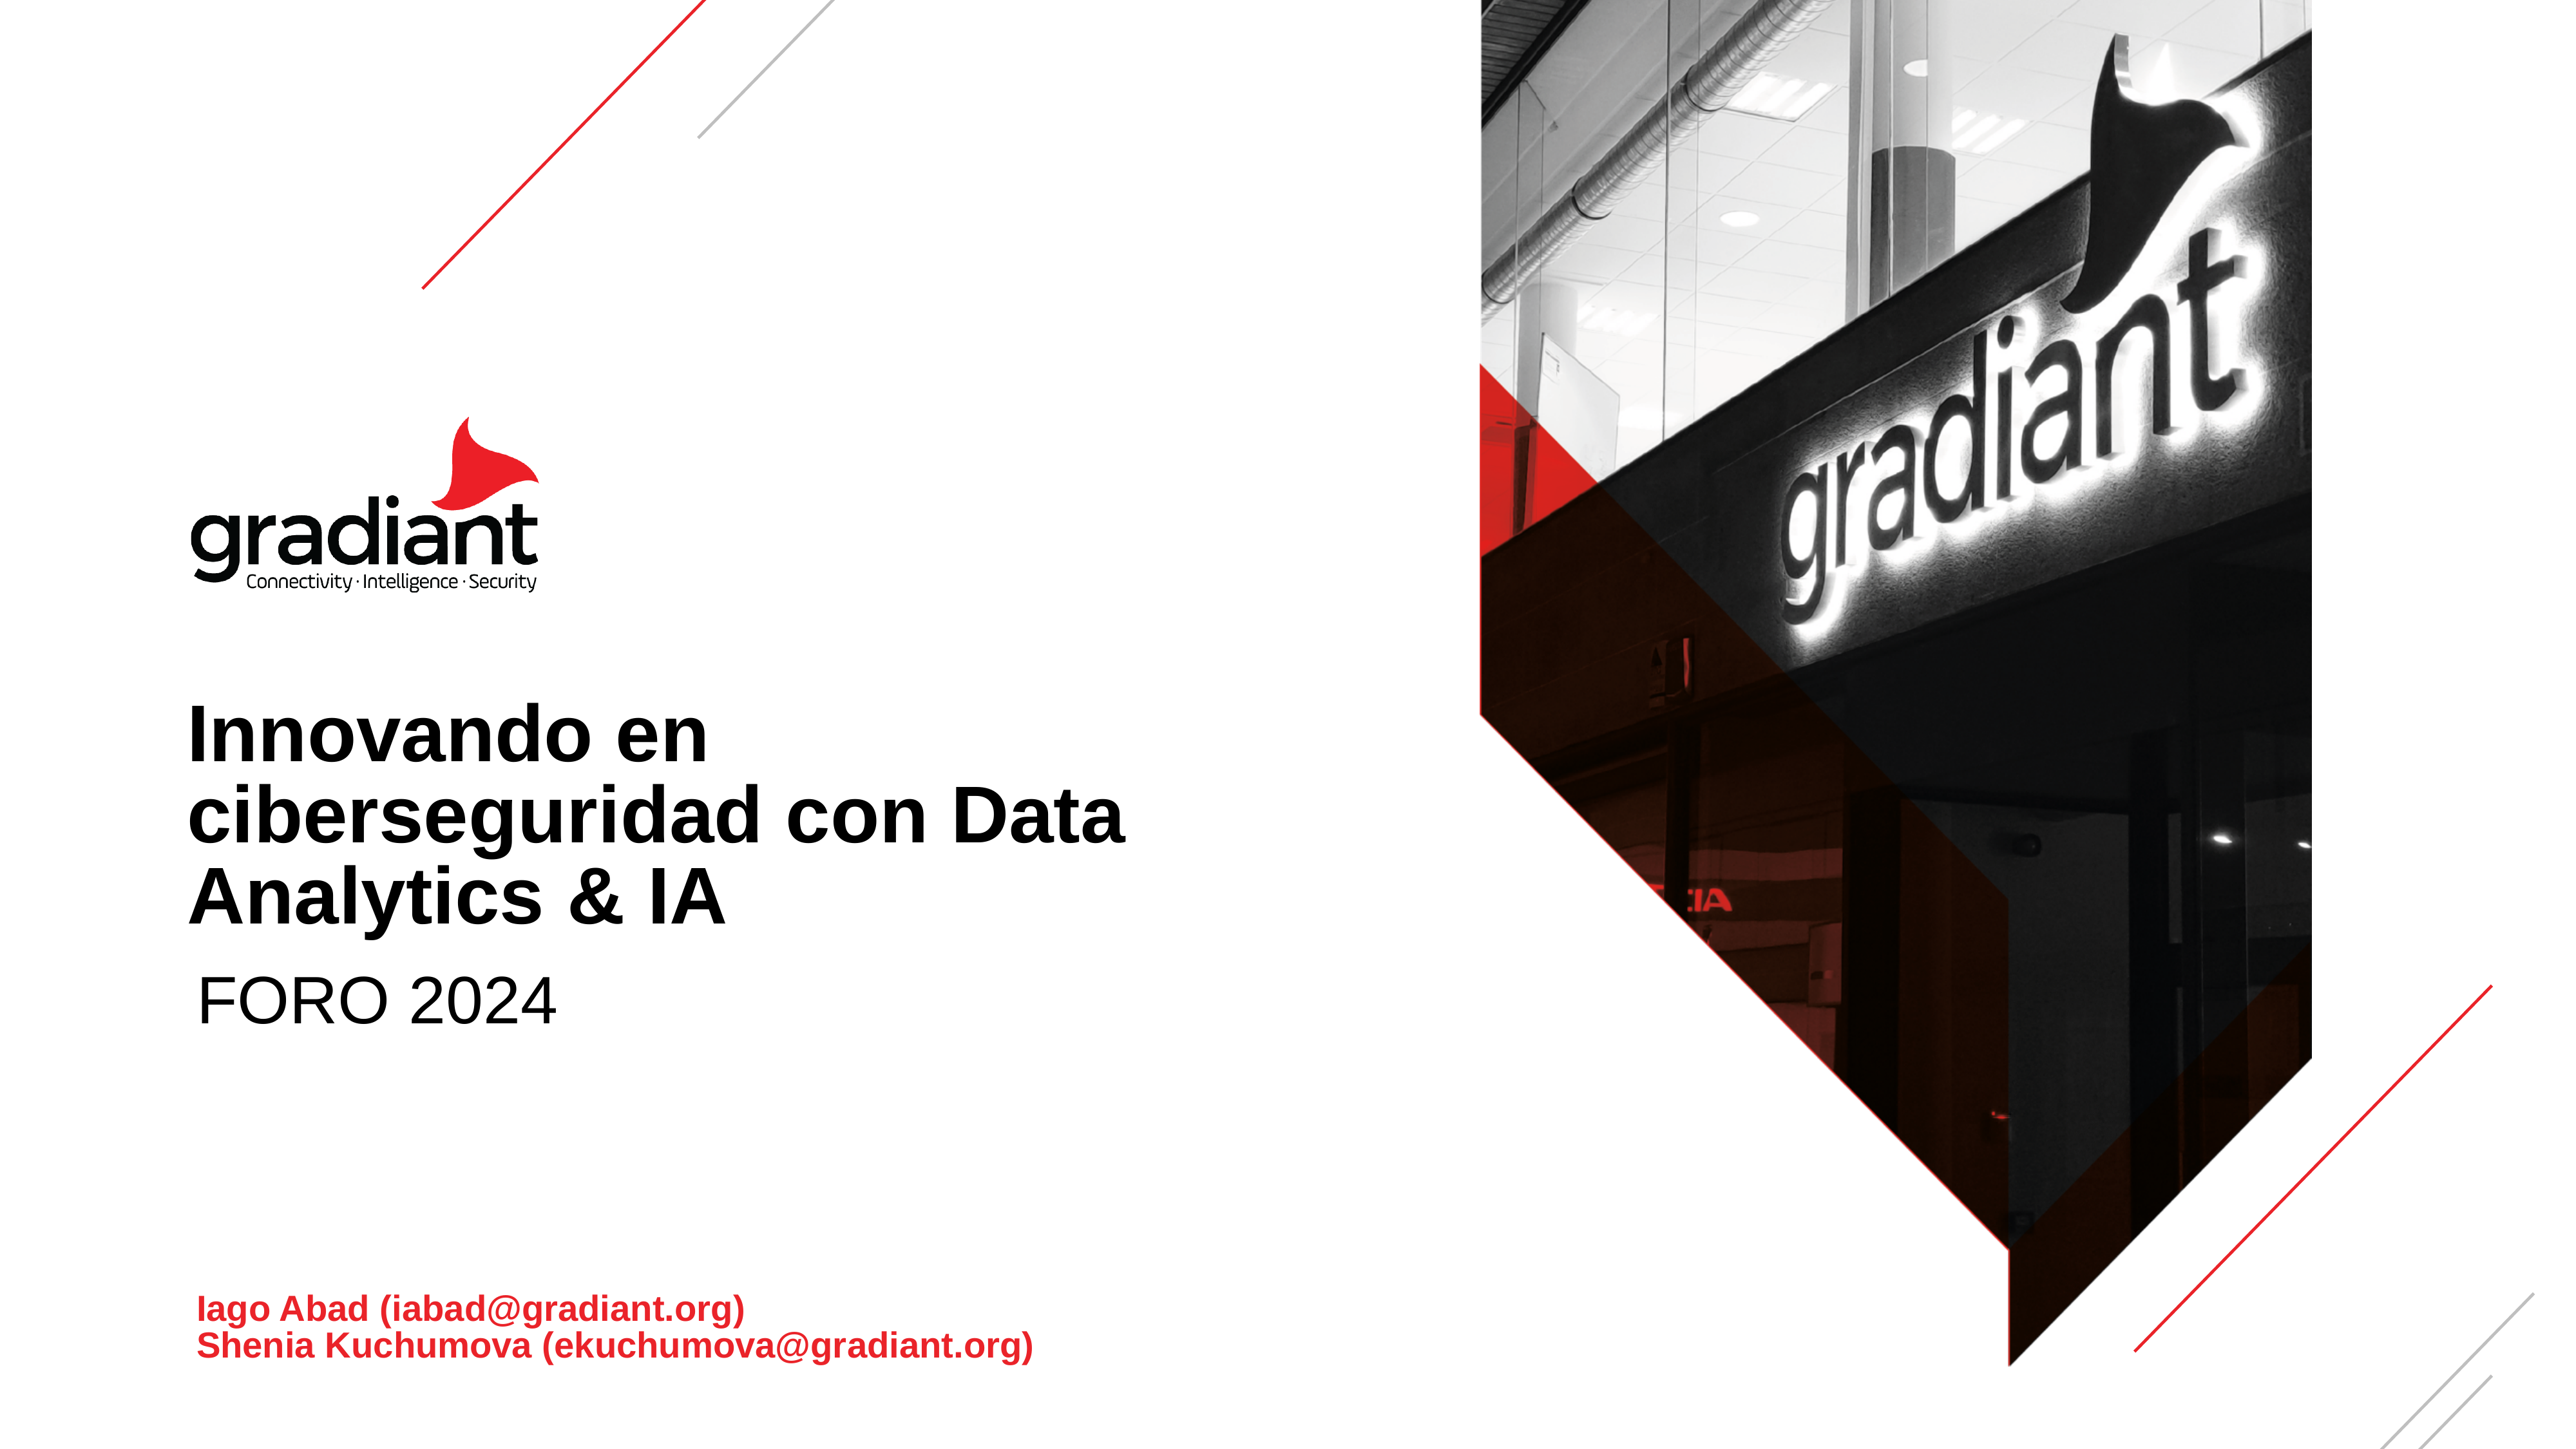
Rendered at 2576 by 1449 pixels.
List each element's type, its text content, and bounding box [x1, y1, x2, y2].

picture [1480, 0, 2312, 1367]
picture [177, 393, 554, 638]
list FORO 2024 [177, 960, 1219, 1115]
list Iago Abad (iabad@gradiant.org) Shenia Kuchumova (ekuchumova@gradiant.org) [177, 1282, 1288, 1390]
title Innovando en ciberseguridad con Data Analytics & IA [177, 649, 1219, 945]
